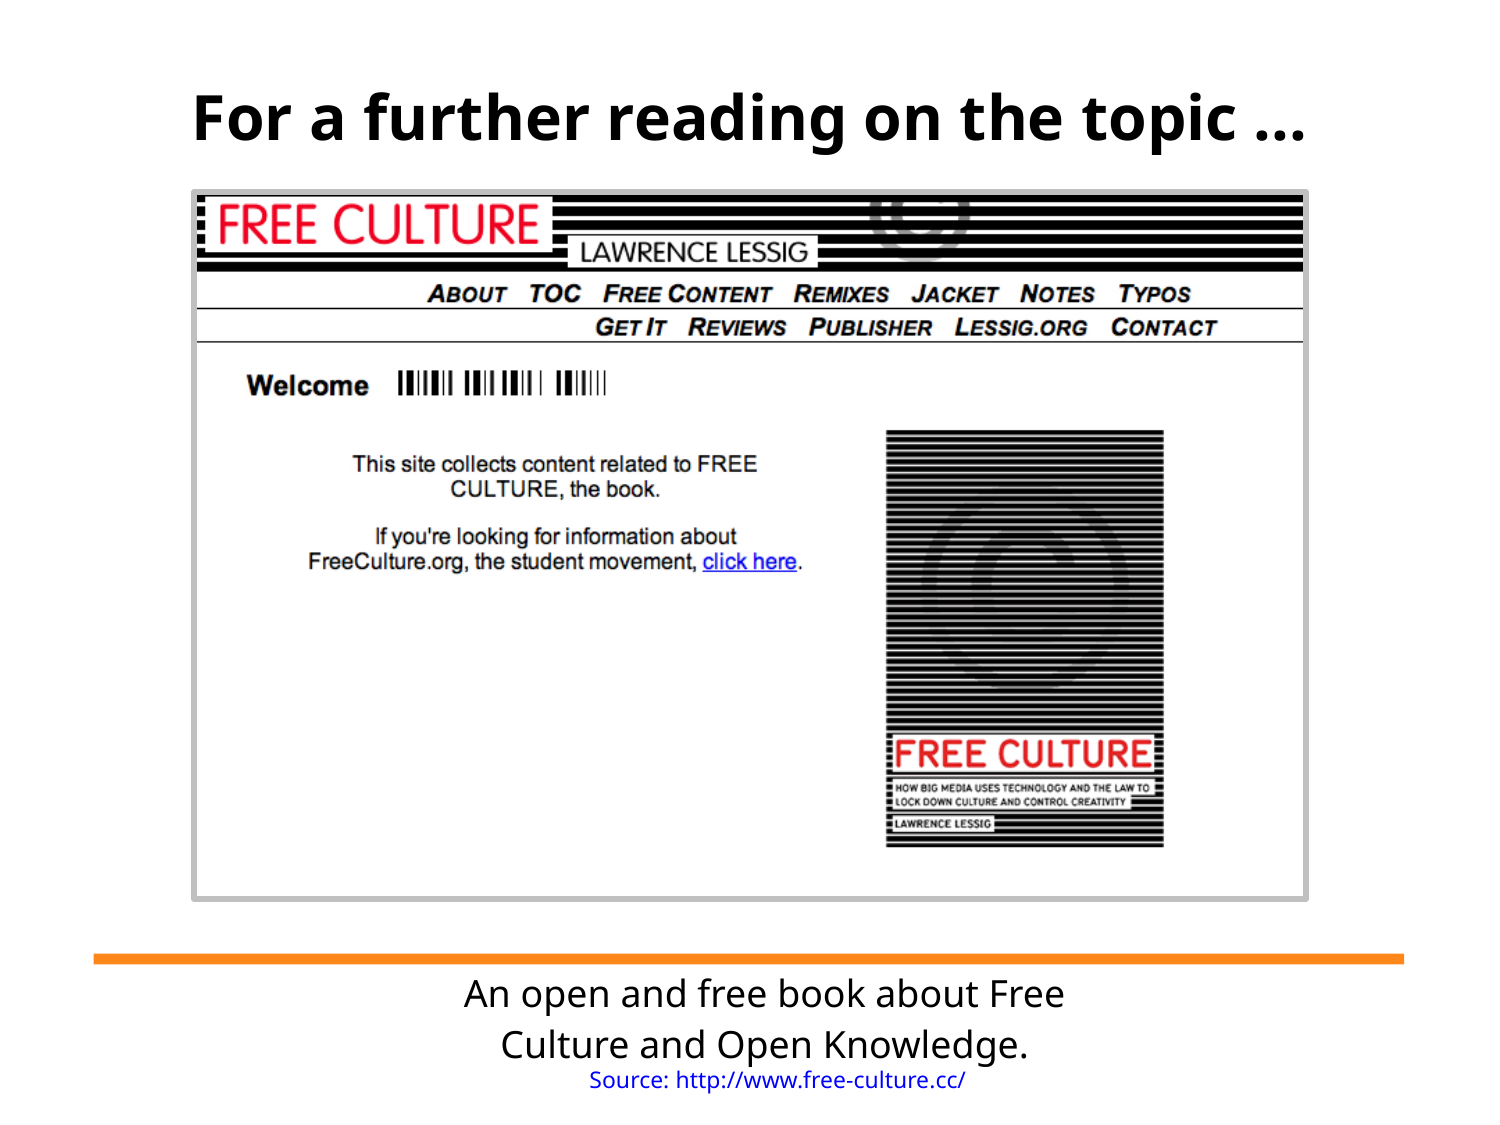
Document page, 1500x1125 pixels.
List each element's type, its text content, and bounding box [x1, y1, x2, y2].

title For a further reading on the topic ... [75, 44, 1426, 188]
picture [0, 0, 1500, 1125]
text_box Source: http://www.free-culture.cc/ [574, 1056, 926, 1098]
text_box An open and free book about Free Culture and Open Knowledge. [382, 960, 1148, 1064]
